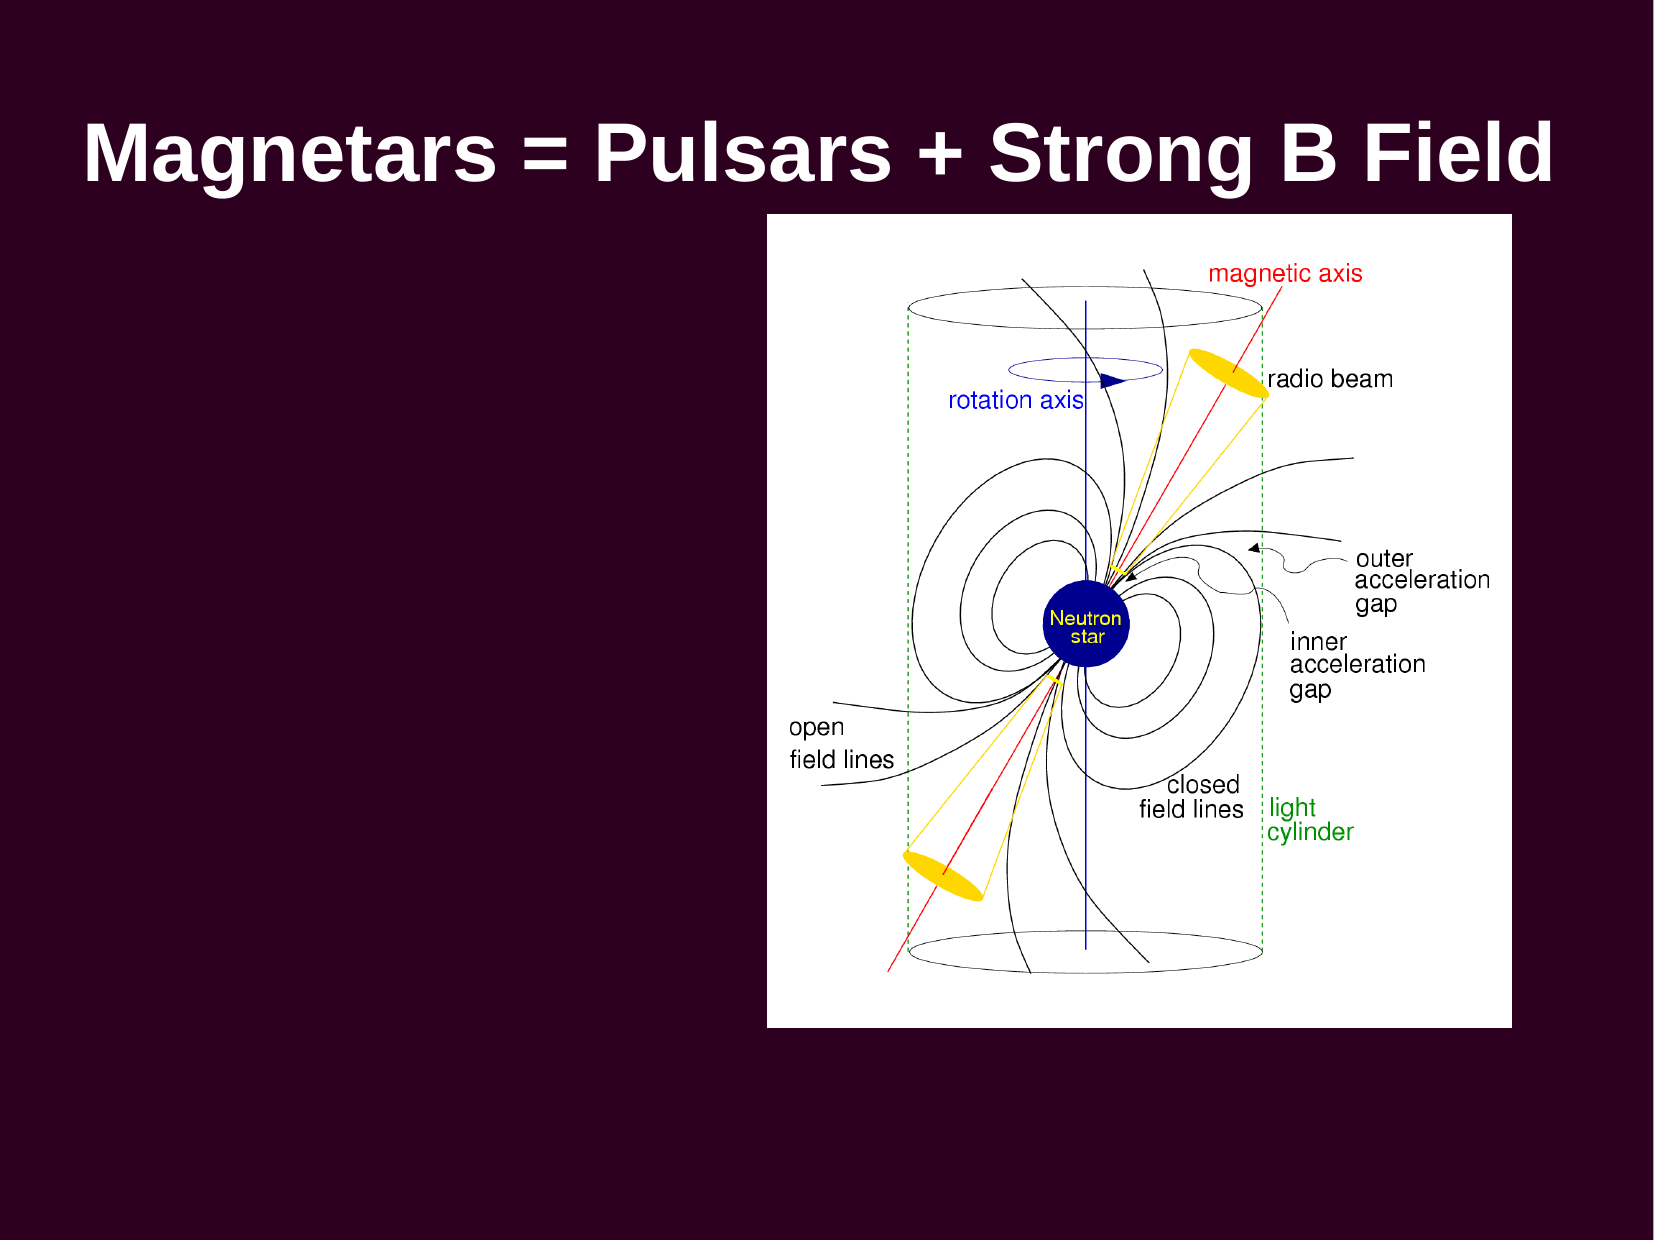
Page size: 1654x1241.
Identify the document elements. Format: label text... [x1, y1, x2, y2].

picture [767, 214, 1512, 1028]
title Magnetars = Pulsars + Strong B Field [82, 49, 1571, 257]
